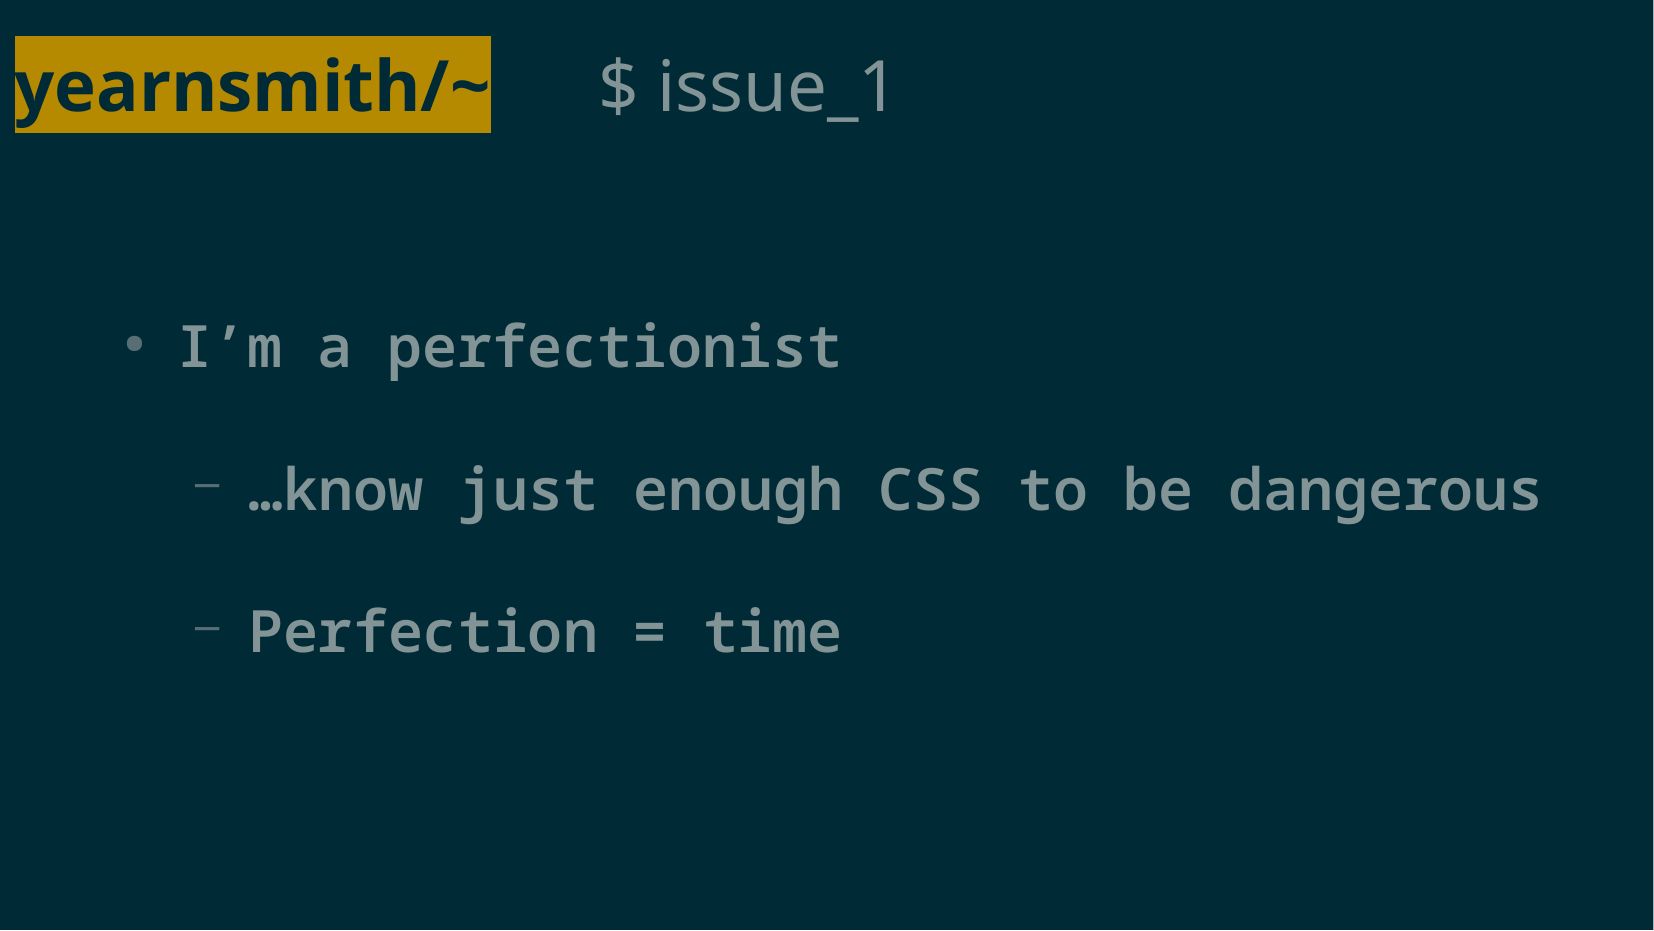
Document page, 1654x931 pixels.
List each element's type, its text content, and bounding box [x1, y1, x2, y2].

title $ issue_1 [598, 0, 1364, 172]
title Yearnsmith/~ [14, 40, 555, 128]
list I’m a perfectionist …know just enough CSS to be dangerous Perfection = time [106, 265, 1595, 806]
